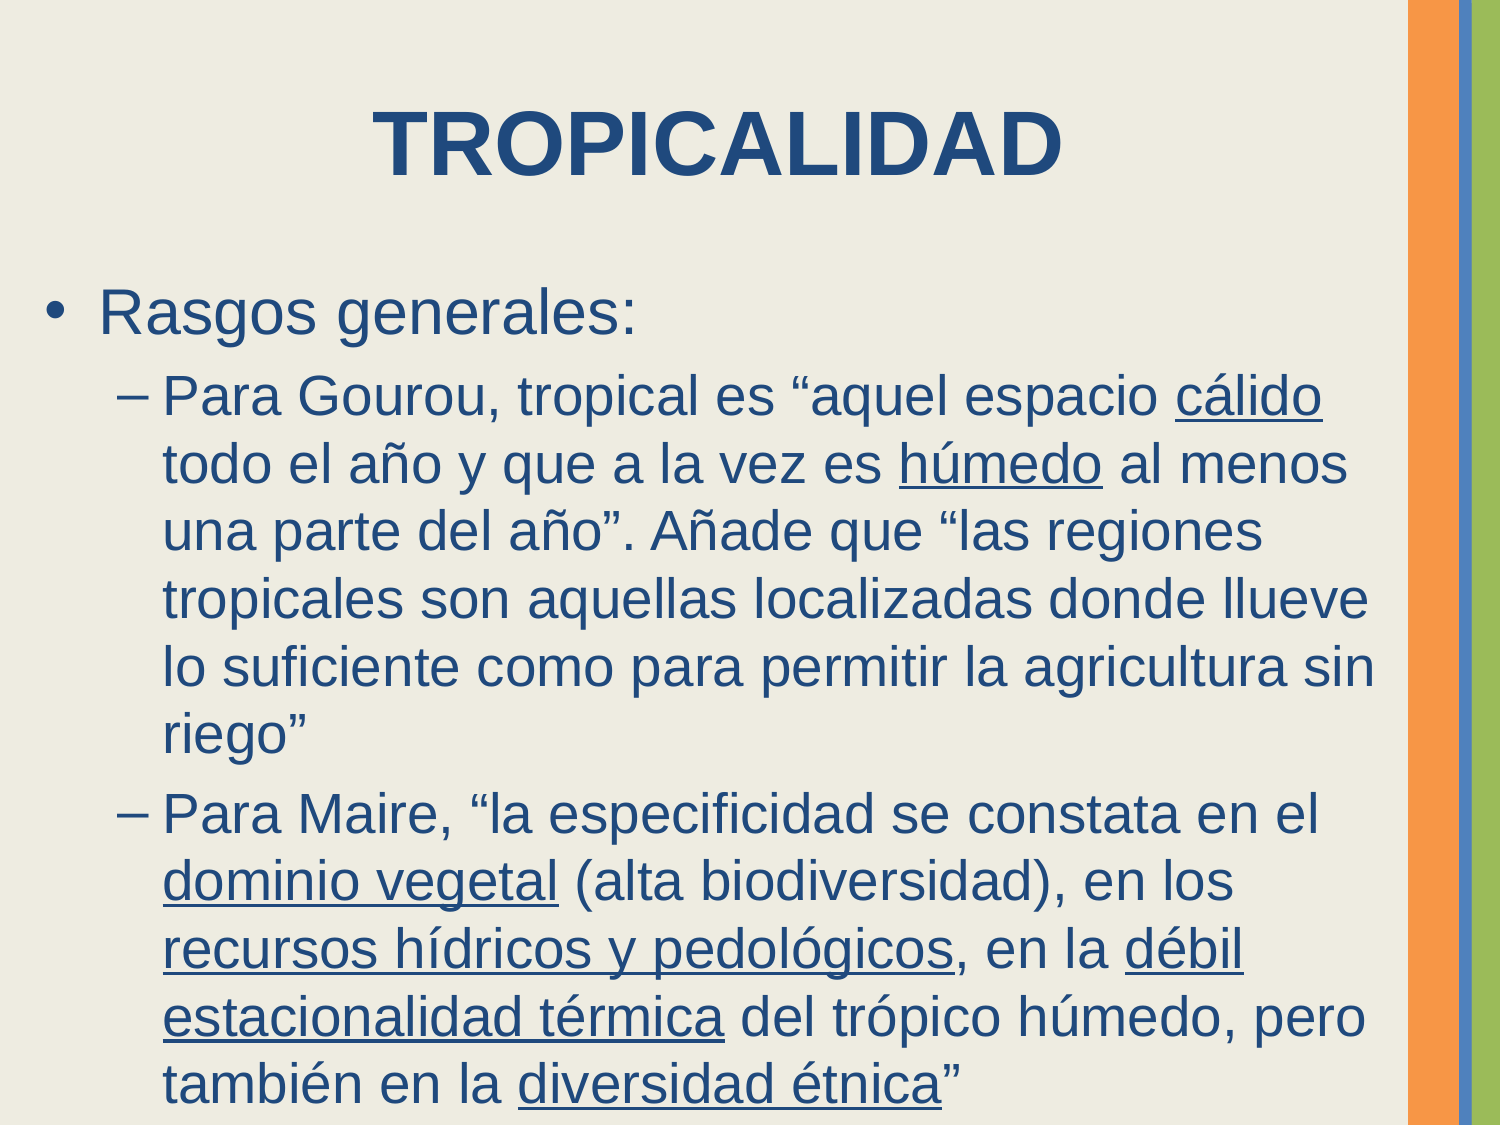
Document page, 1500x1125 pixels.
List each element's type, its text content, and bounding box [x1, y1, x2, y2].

list Rasgos generales: Para Gourou, tropical es “aquel espacio cálido todo el año y que a la vez es húmedo al menos una parte del año”. Añade que “las regiones tropicales son aquellas localizadas donde llueve lo suficiente como para permitir la agricultura sin riego” Para Maire, “la especificidad se constata en el dominio vegetal (alta biodiversidad), en los recursos hídricos y pedológicos, en la débil estacionalidad térmica del trópico húmedo, pero también en la diversidad étnica” [29, 262, 1408, 1125]
title tropicalidad [29, 45, 1408, 233]
